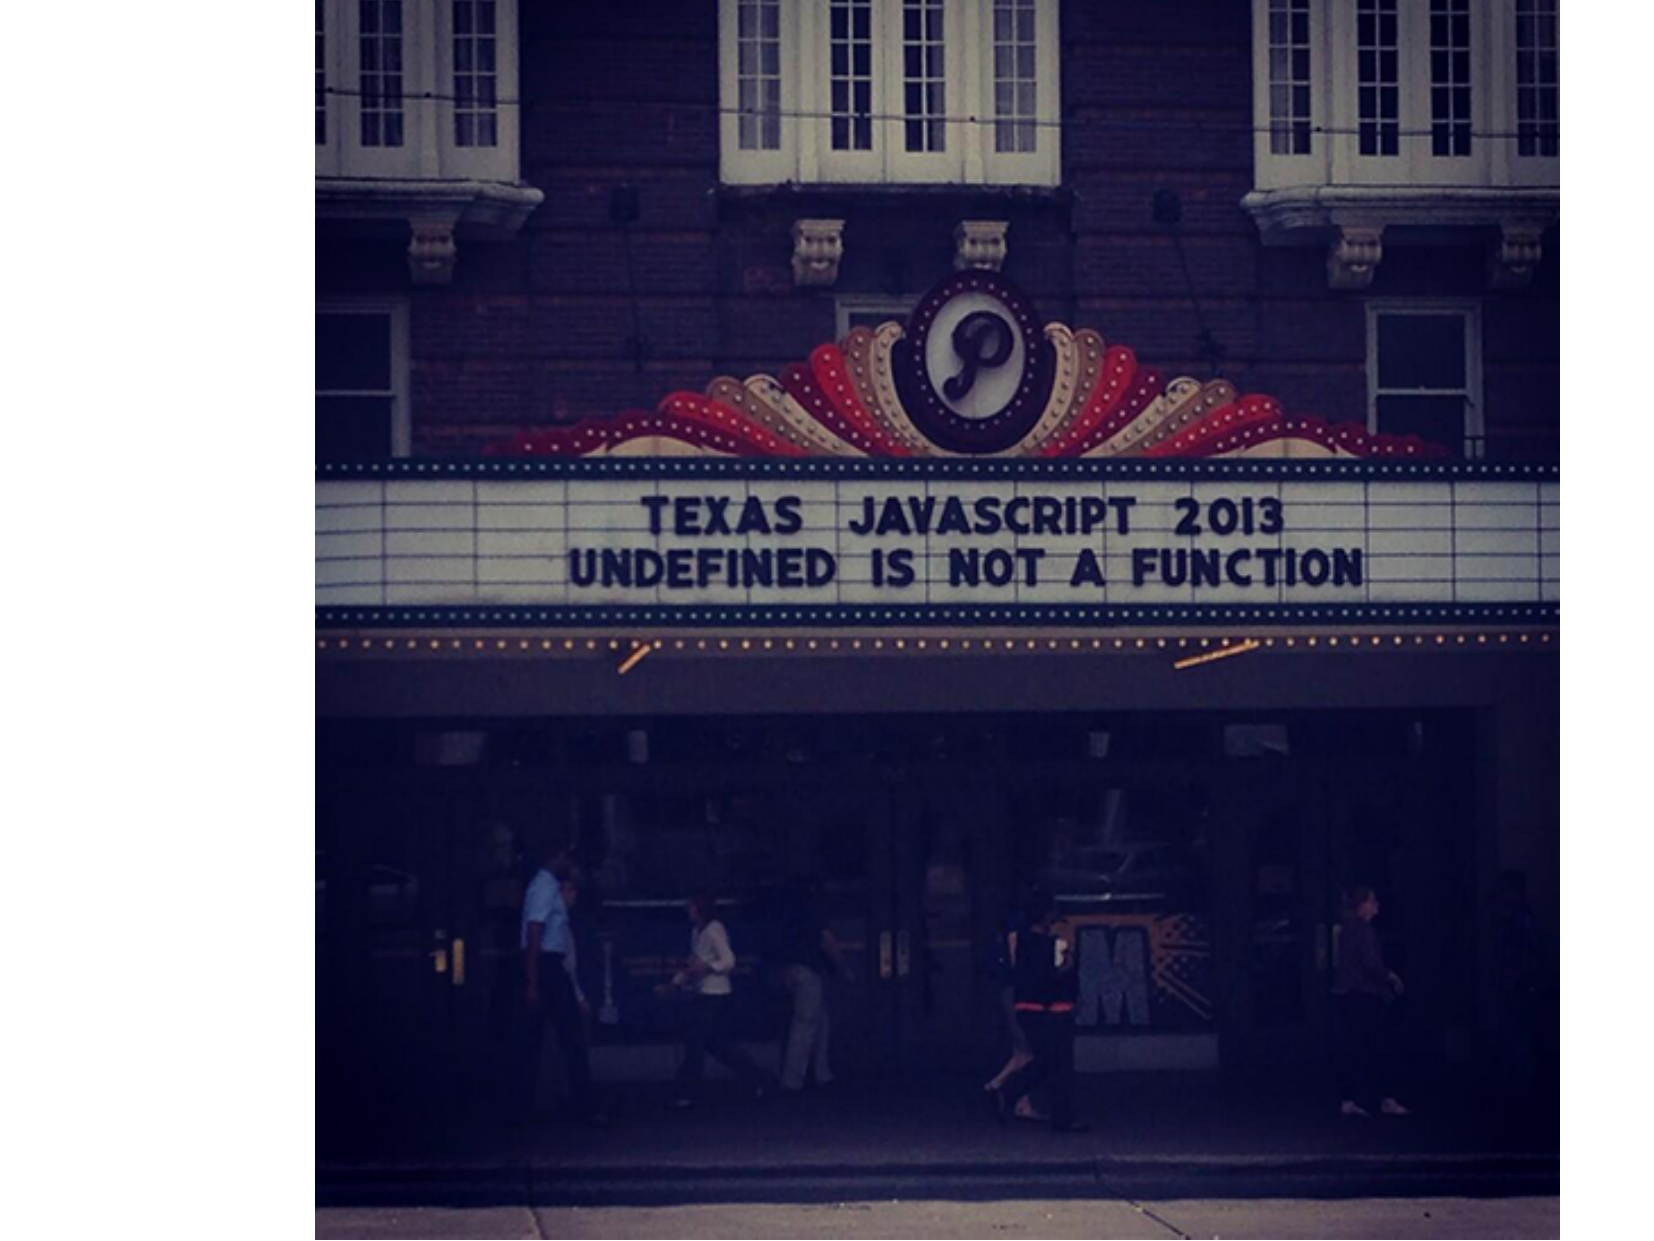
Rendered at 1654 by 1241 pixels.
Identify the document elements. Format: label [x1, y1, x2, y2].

picture [315, 0, 1560, 1240]
